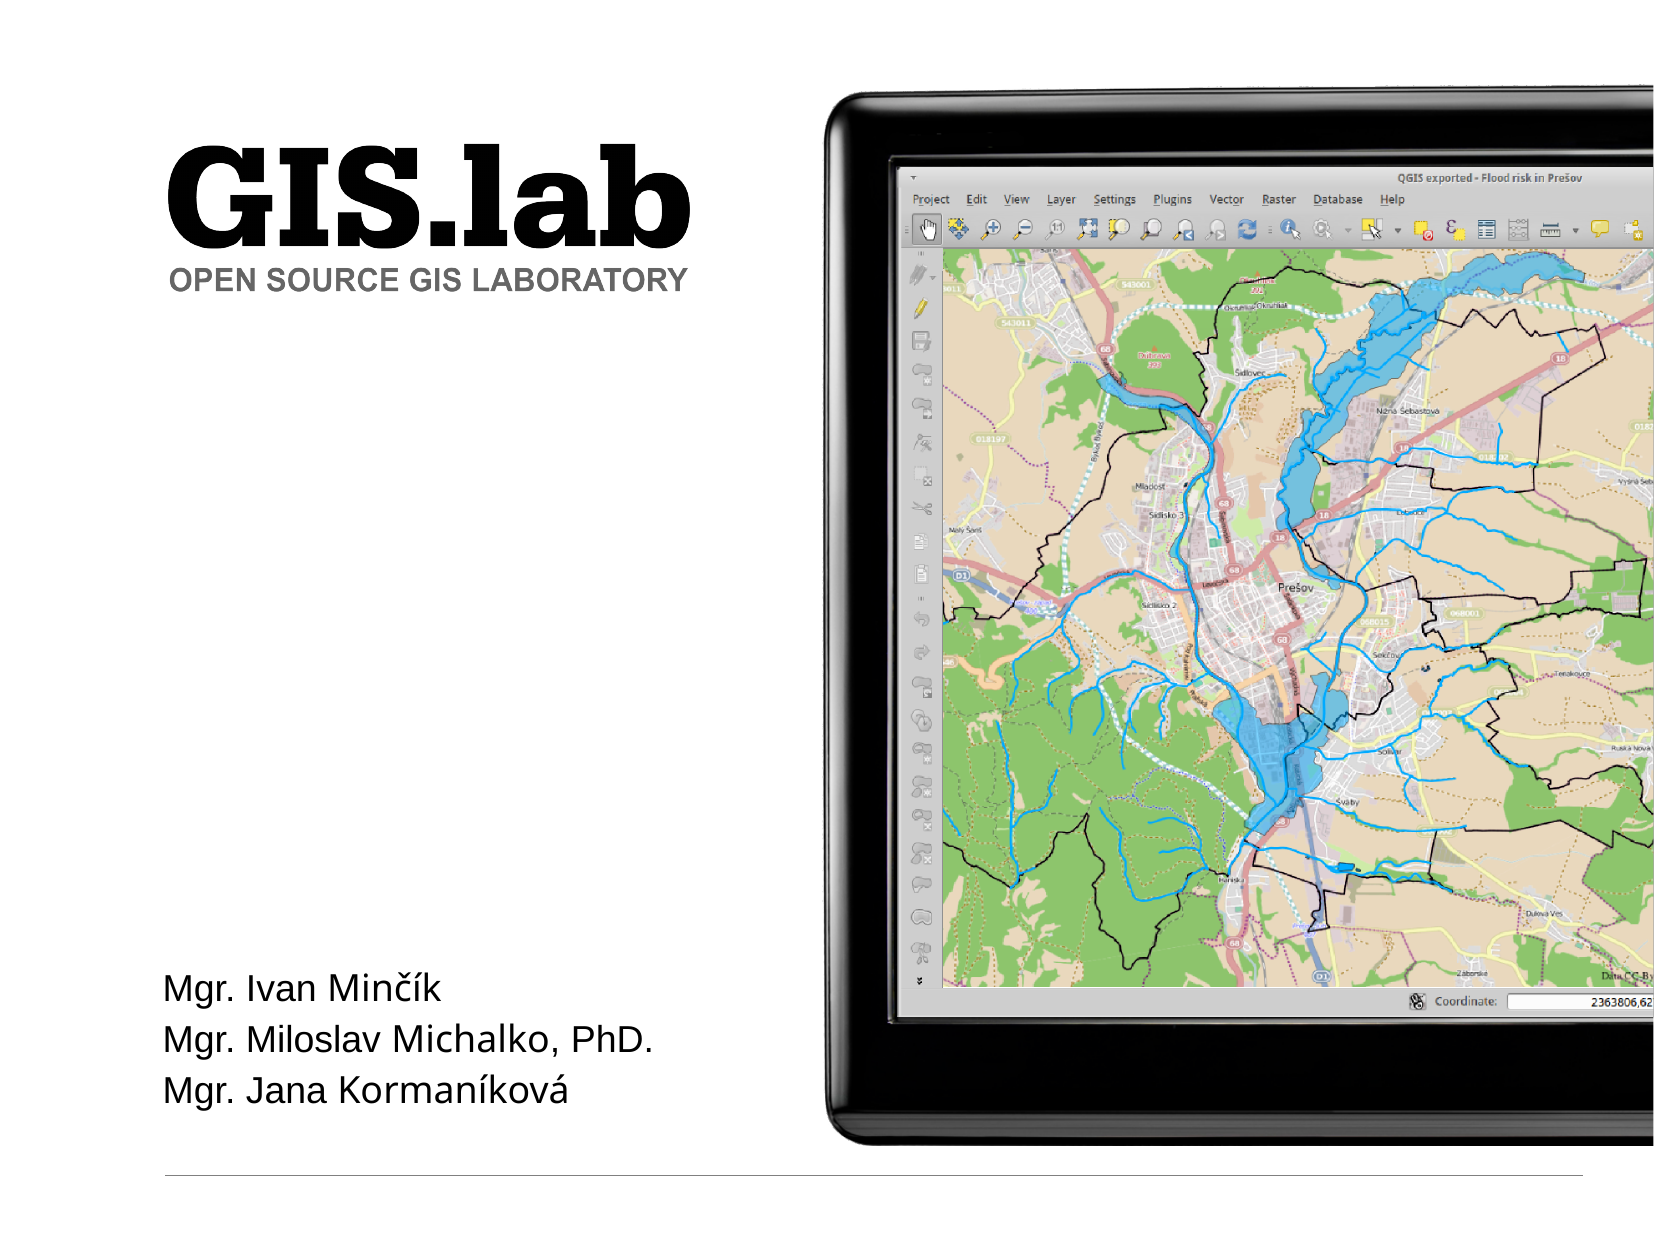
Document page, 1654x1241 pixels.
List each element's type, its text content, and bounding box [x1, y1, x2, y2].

text_box Mgr. Ivan Minčík Mgr. Miloslav Michalko, PhD. Mgr. Jana Kormaníková [147, 953, 767, 1140]
picture [160, 133, 697, 302]
picture [767, 58, 1654, 1146]
